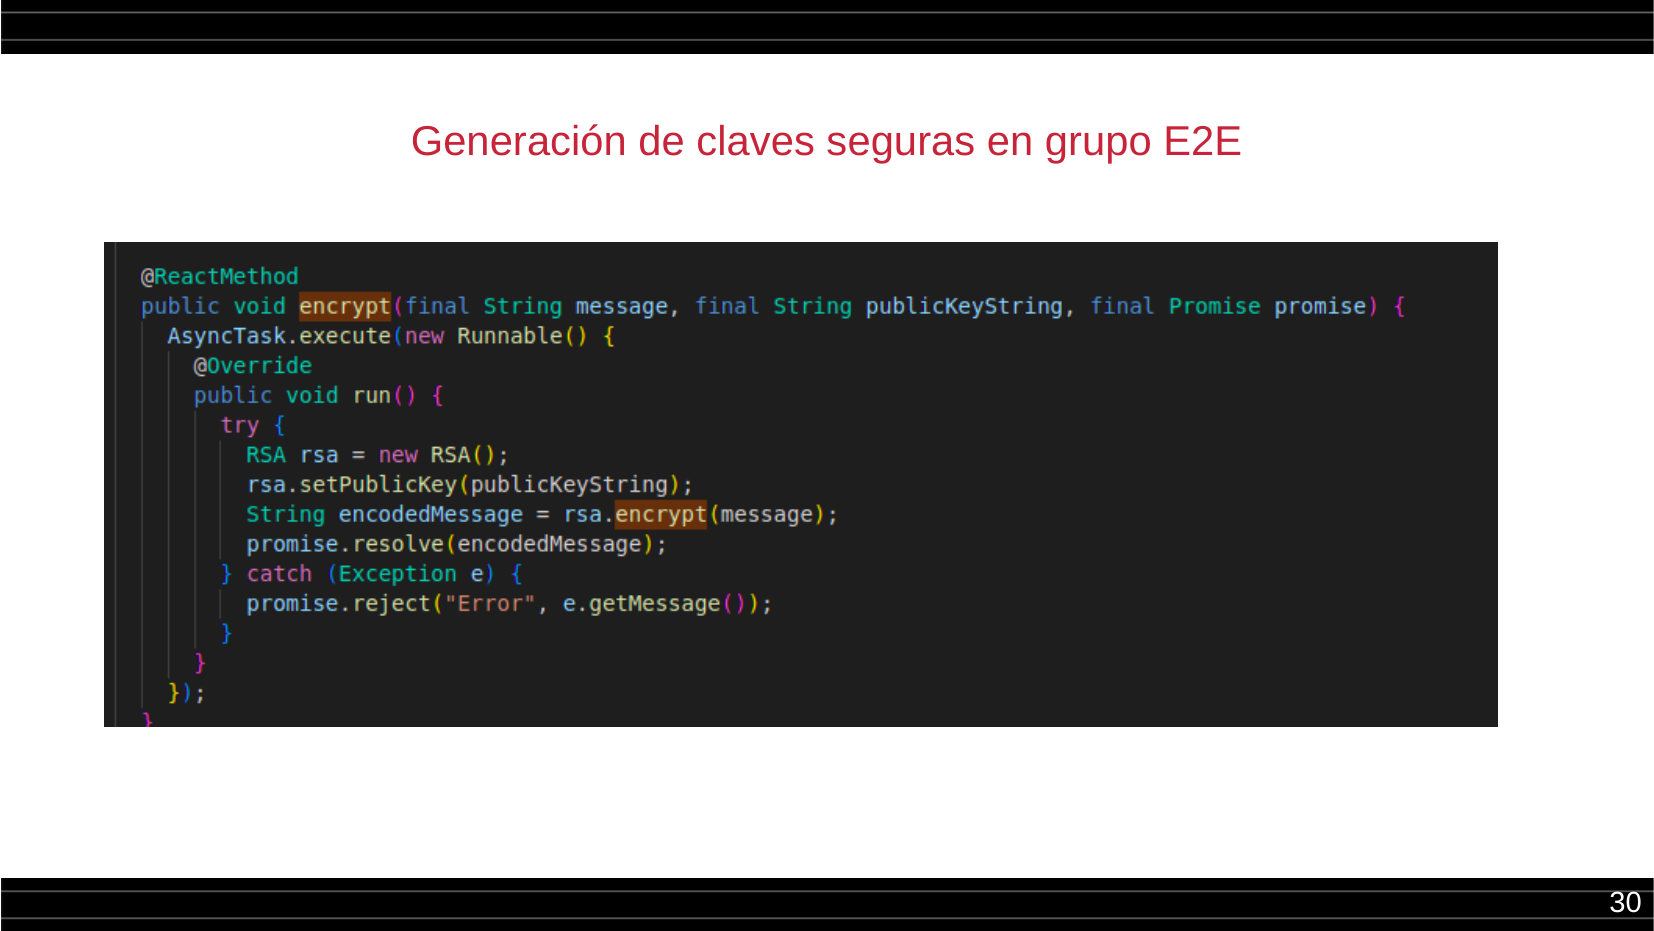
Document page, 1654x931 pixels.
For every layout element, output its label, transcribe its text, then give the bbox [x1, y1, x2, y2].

title Generación de claves seguras en grupo E2E [82, 92, 1571, 189]
picture [104, 242, 1498, 727]
picture [1, 878, 1654, 931]
picture [1, 0, 1654, 54]
